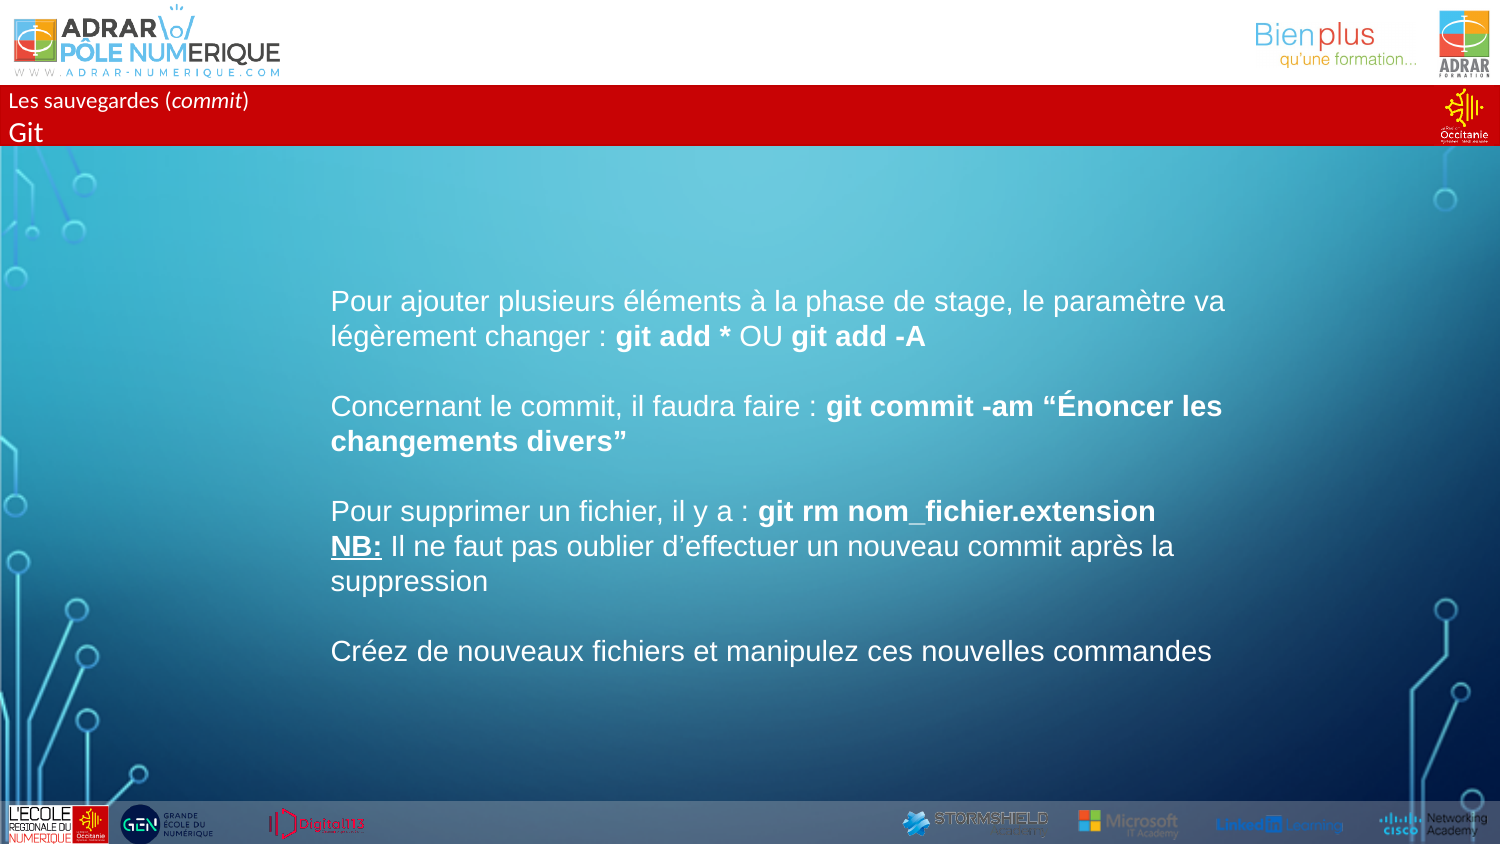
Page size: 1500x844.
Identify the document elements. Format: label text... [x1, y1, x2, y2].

picture [0, 85, 1500, 844]
picture [1256, 22, 1416, 68]
picture [7, 0, 288, 70]
text_box Pour ajouter plusieurs éléments à la phase de stage, le paramètre va légèrement changer : git add * OU git add -A Concernant le commit, il faudra faire : git commit -am “Énoncer les changements divers” Pour supprimer un fichier, il y a : git rm nom_fichier.extension NB: Il ne faut pas oublier d’effectuer un nouveau commit après la suppression Créez de nouveaux fichiers et manipulez ces nouvelles commandes [315, 267, 1243, 683]
picture [8, 803, 109, 844]
picture [1437, 8, 1491, 79]
picture [260, 807, 373, 841]
picture [902, 807, 1048, 841]
text_box Les sauvegardes (commit) Git [0, 70, 722, 164]
